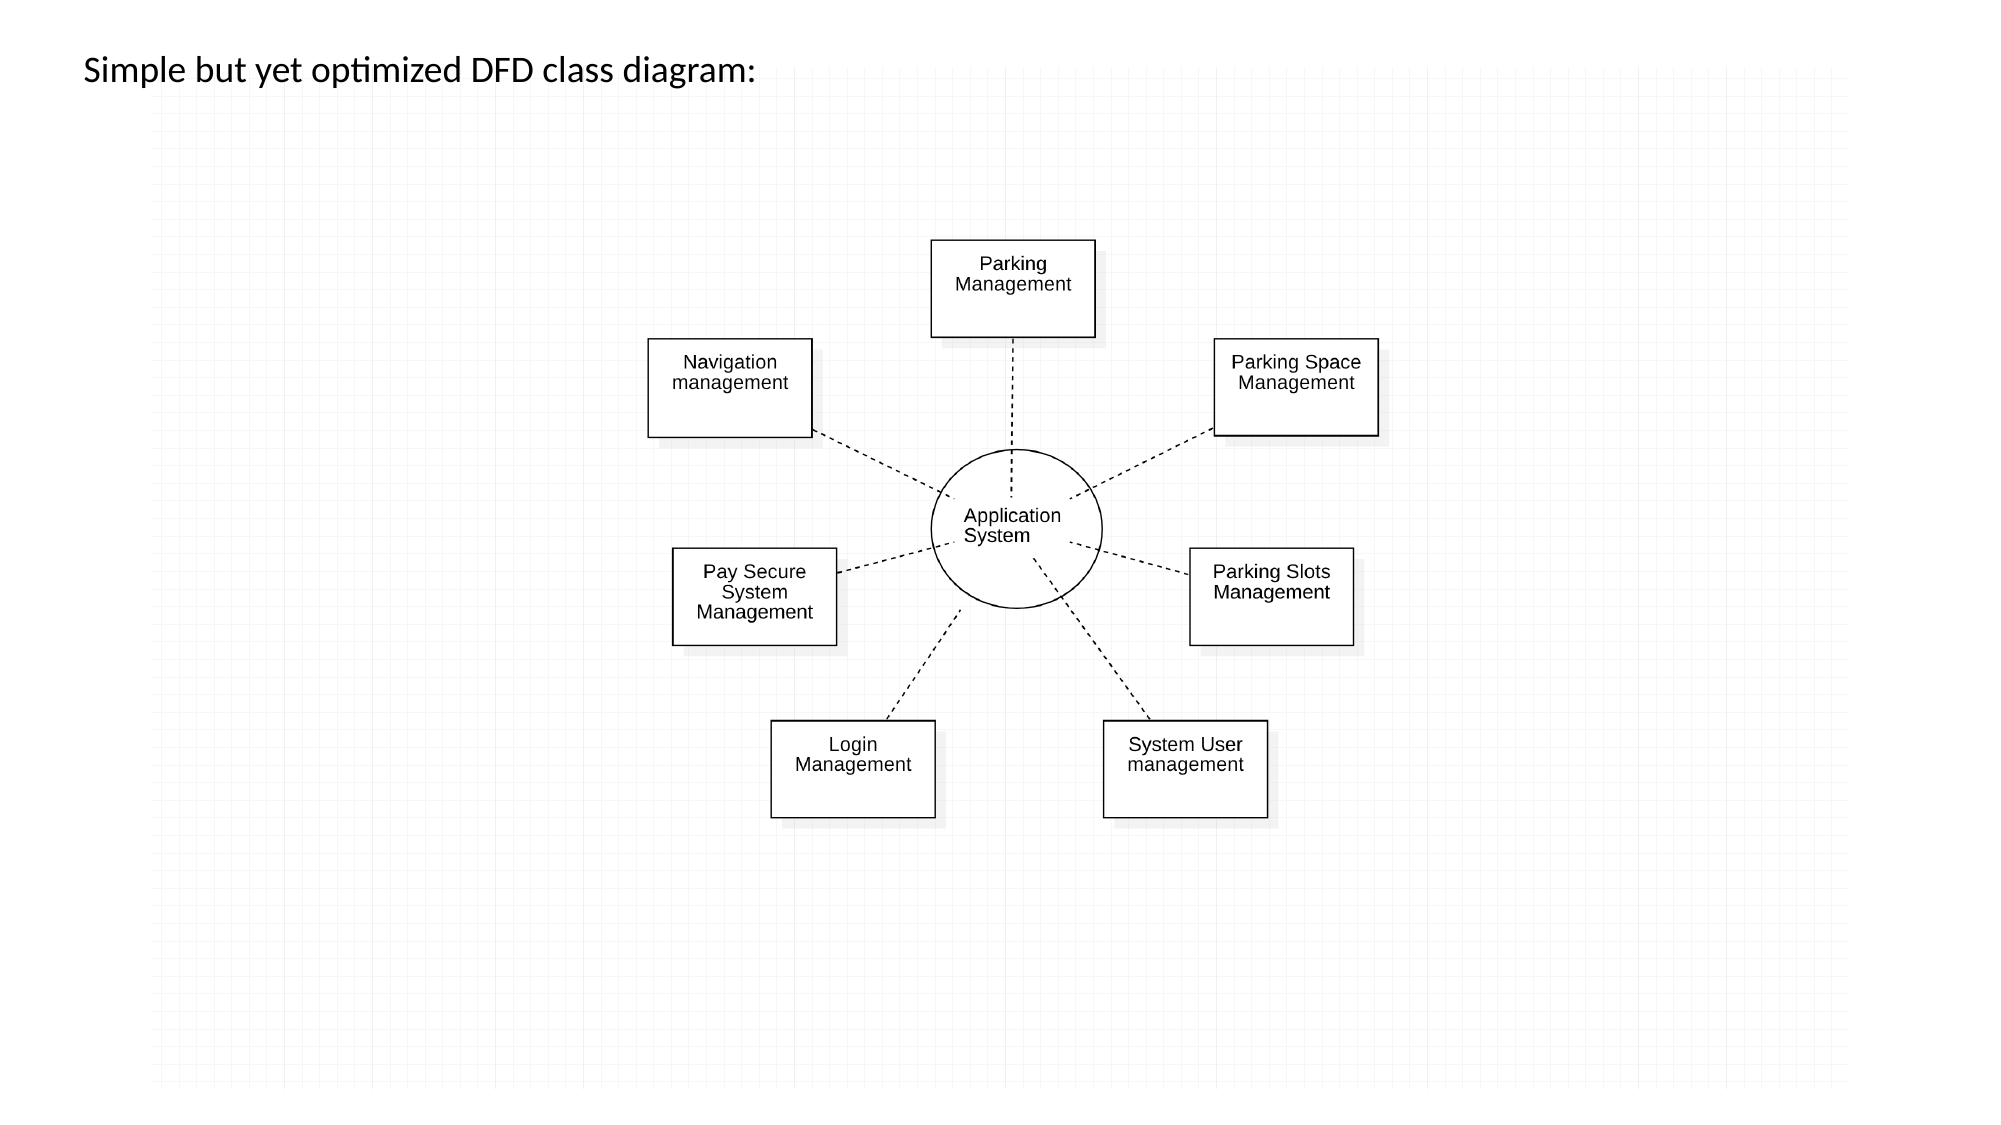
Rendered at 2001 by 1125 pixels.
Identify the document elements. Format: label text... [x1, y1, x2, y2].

text_box Simple but yet optimized DFD class diagram: [69, 37, 773, 98]
picture [151, 67, 1849, 1089]
